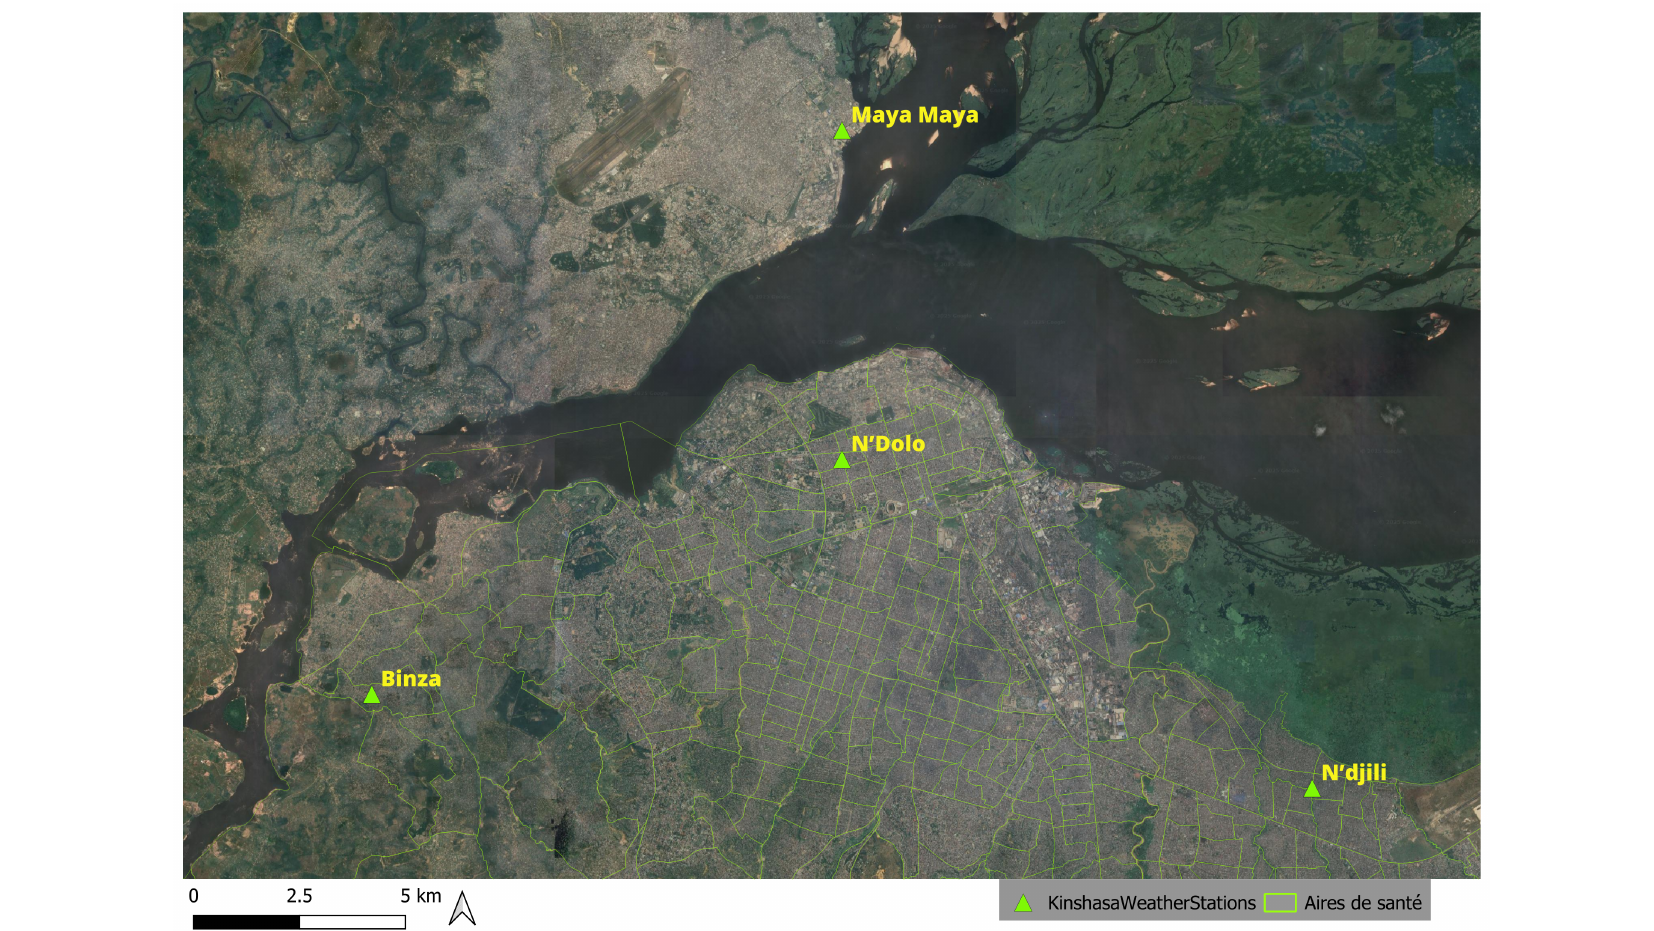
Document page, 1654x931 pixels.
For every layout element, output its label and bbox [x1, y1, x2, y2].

picture [173, 3, 1490, 931]
